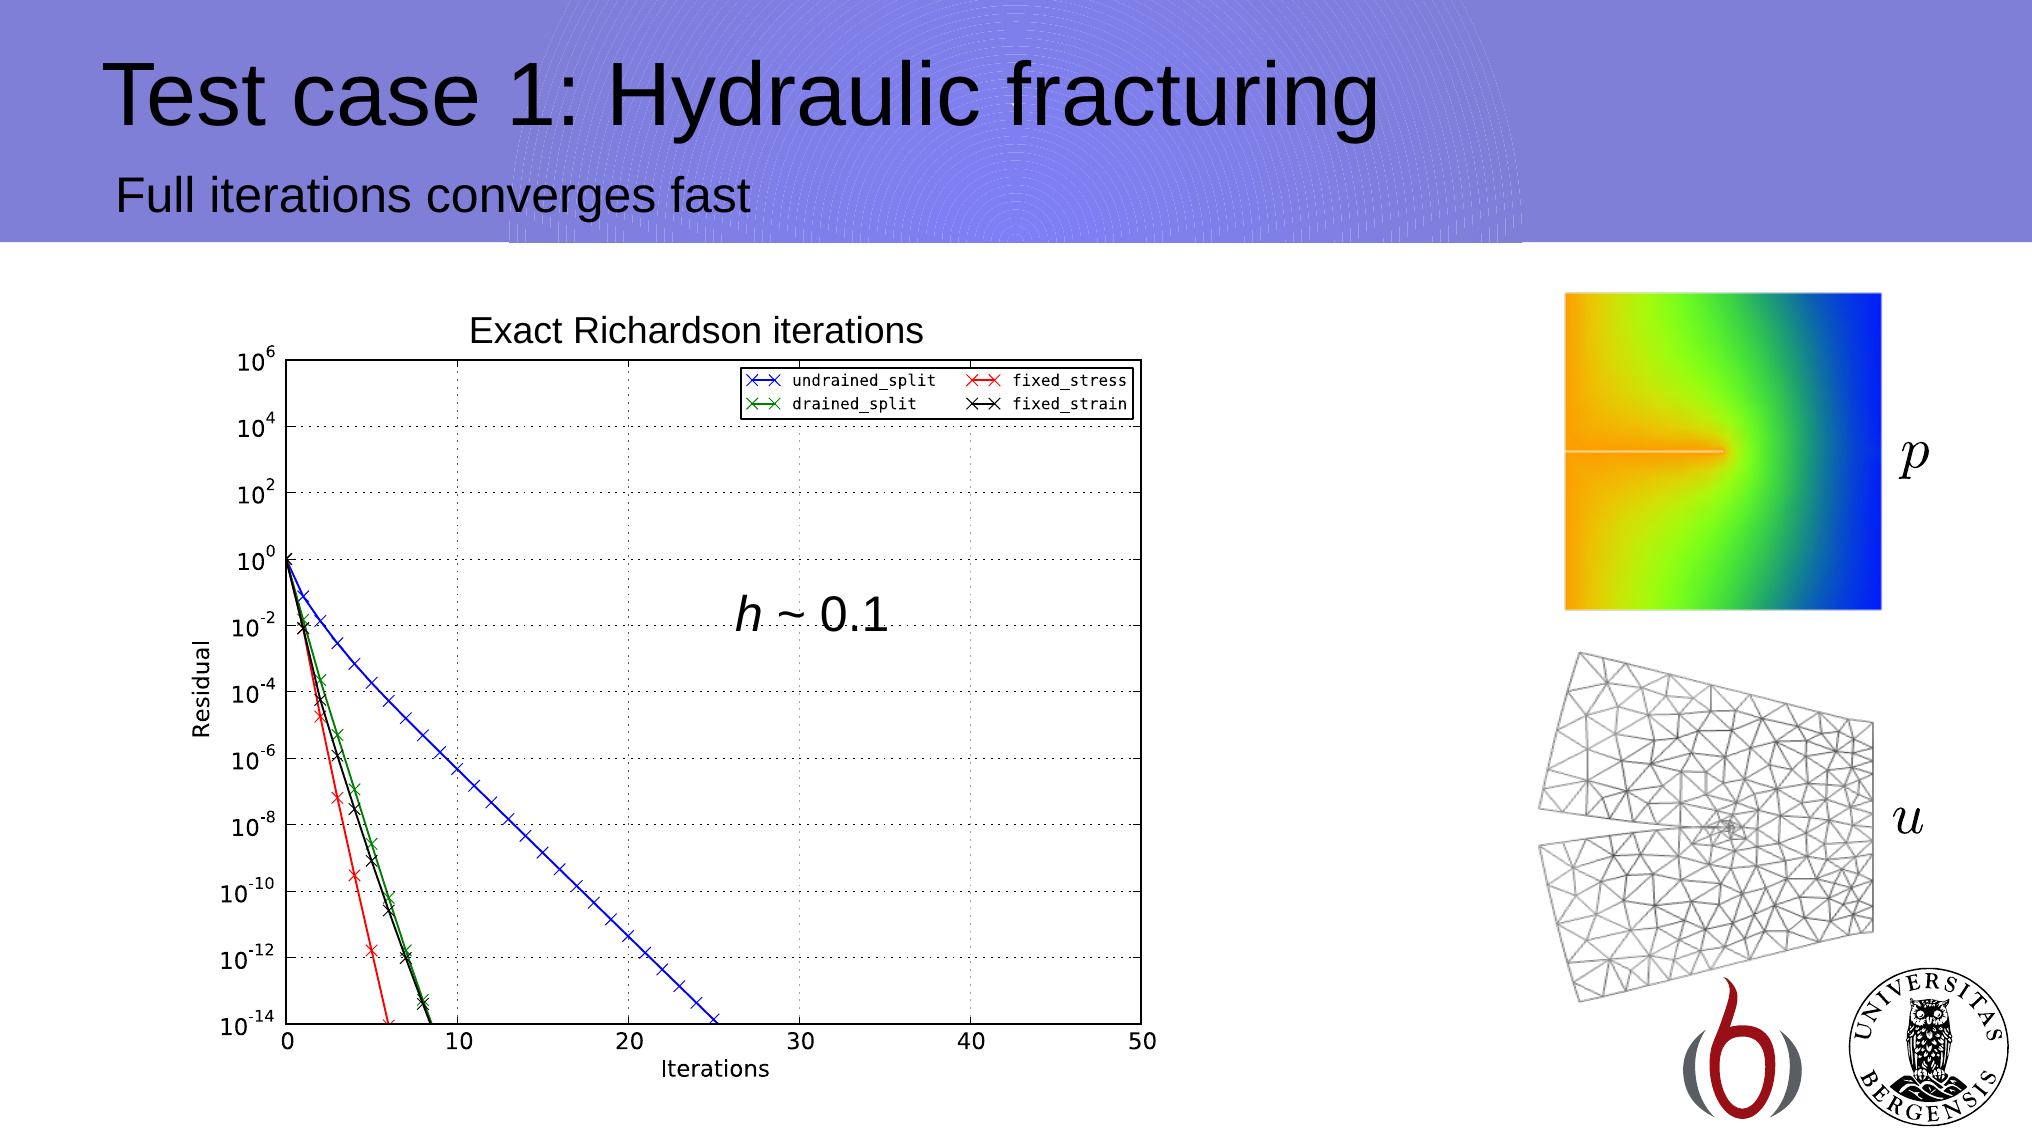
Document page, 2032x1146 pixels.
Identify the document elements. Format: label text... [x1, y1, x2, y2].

text_box h ~ 0.1 [720, 578, 905, 650]
text_box Exact Richardson iterations [454, 302, 940, 359]
text_box [1898, 441, 1930, 479]
title Test case 1: Hydraulic fracturing [101, 43, 1930, 145]
picture [1552, 281, 1896, 621]
picture [147, 275, 1252, 1109]
picture [1533, 649, 1878, 1009]
text_box Full iterations converges fast [100, 159, 767, 231]
text_box [1891, 807, 1925, 834]
